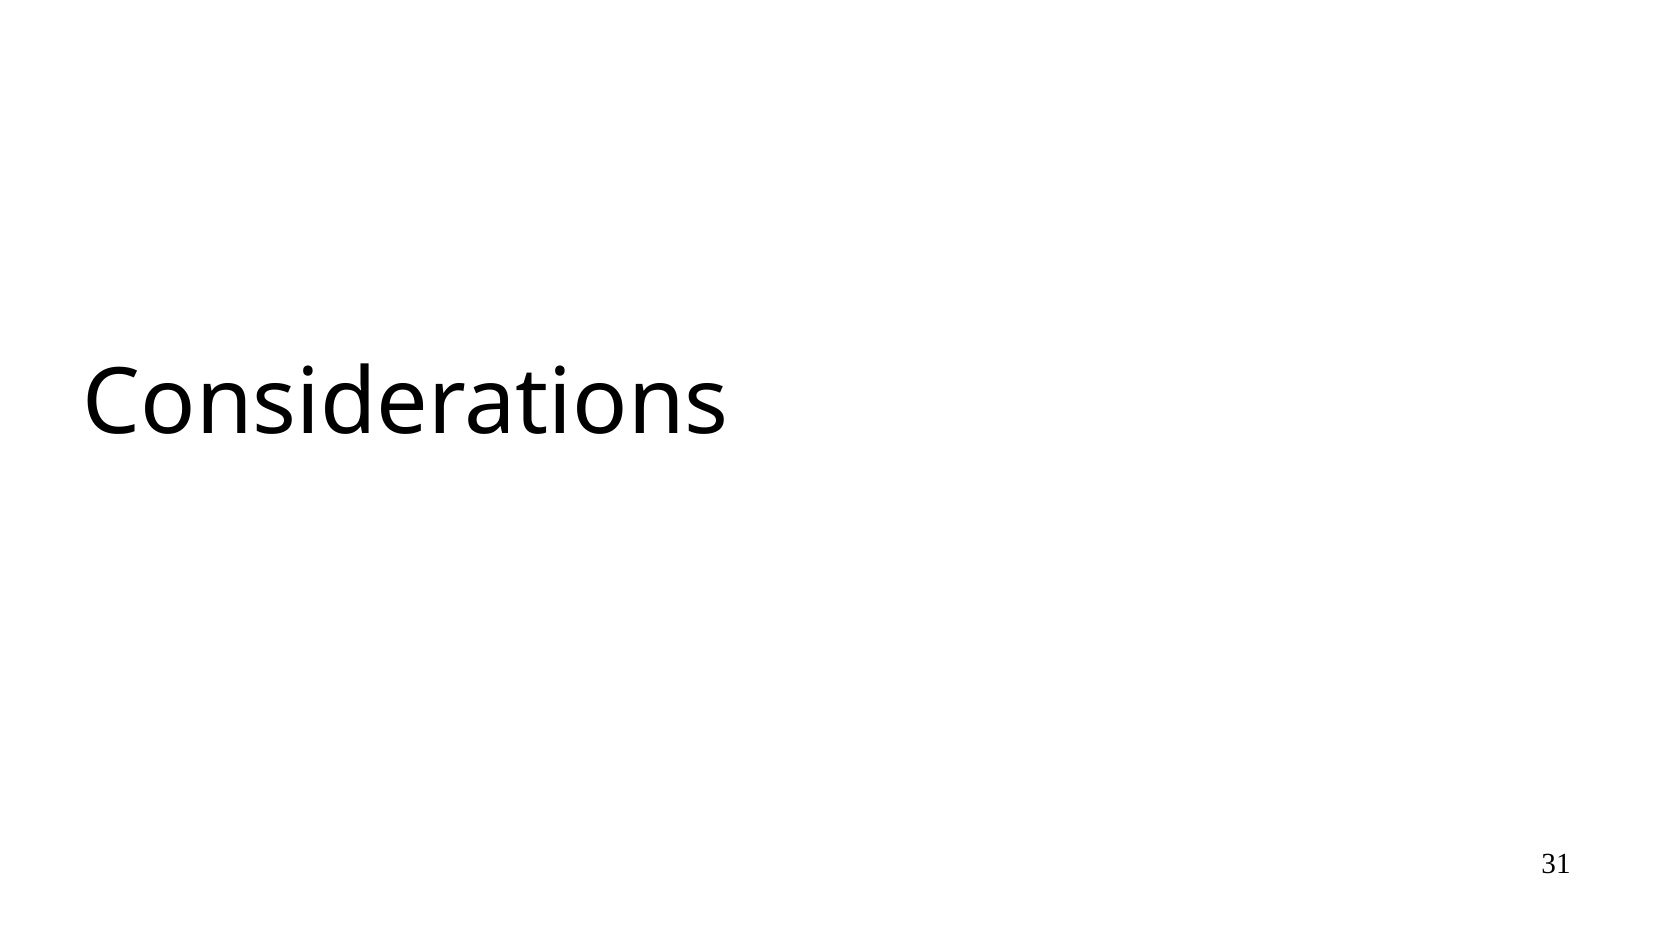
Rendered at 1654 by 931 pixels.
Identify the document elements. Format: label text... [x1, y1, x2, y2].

title Considerations [82, 320, 1571, 476]
